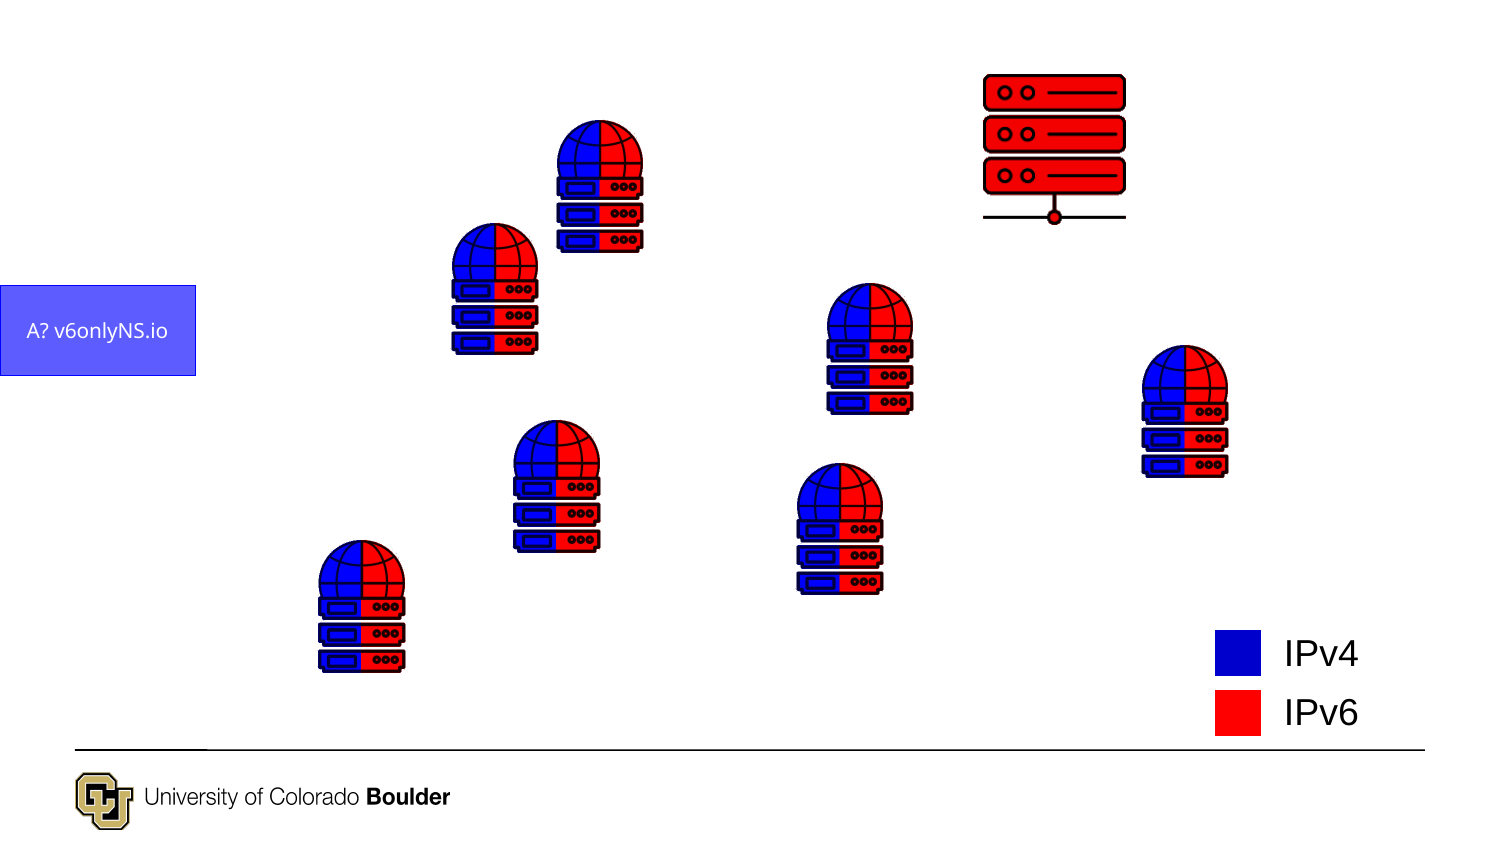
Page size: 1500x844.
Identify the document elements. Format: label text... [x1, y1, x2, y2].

text_box A? v6onlyNS.io [0, 285, 196, 376]
picture [555, 119, 644, 253]
picture [1140, 344, 1229, 478]
picture [450, 222, 539, 355]
text_box IPv4 [1269, 625, 1465, 682]
picture [75, 772, 450, 830]
text_box [1215, 630, 1261, 676]
picture [825, 282, 914, 415]
picture [316, 539, 406, 673]
picture [983, 74, 1126, 226]
text_box IPv6 [1269, 684, 1465, 741]
picture [511, 419, 601, 553]
picture [795, 462, 884, 595]
text_box [1215, 690, 1261, 736]
